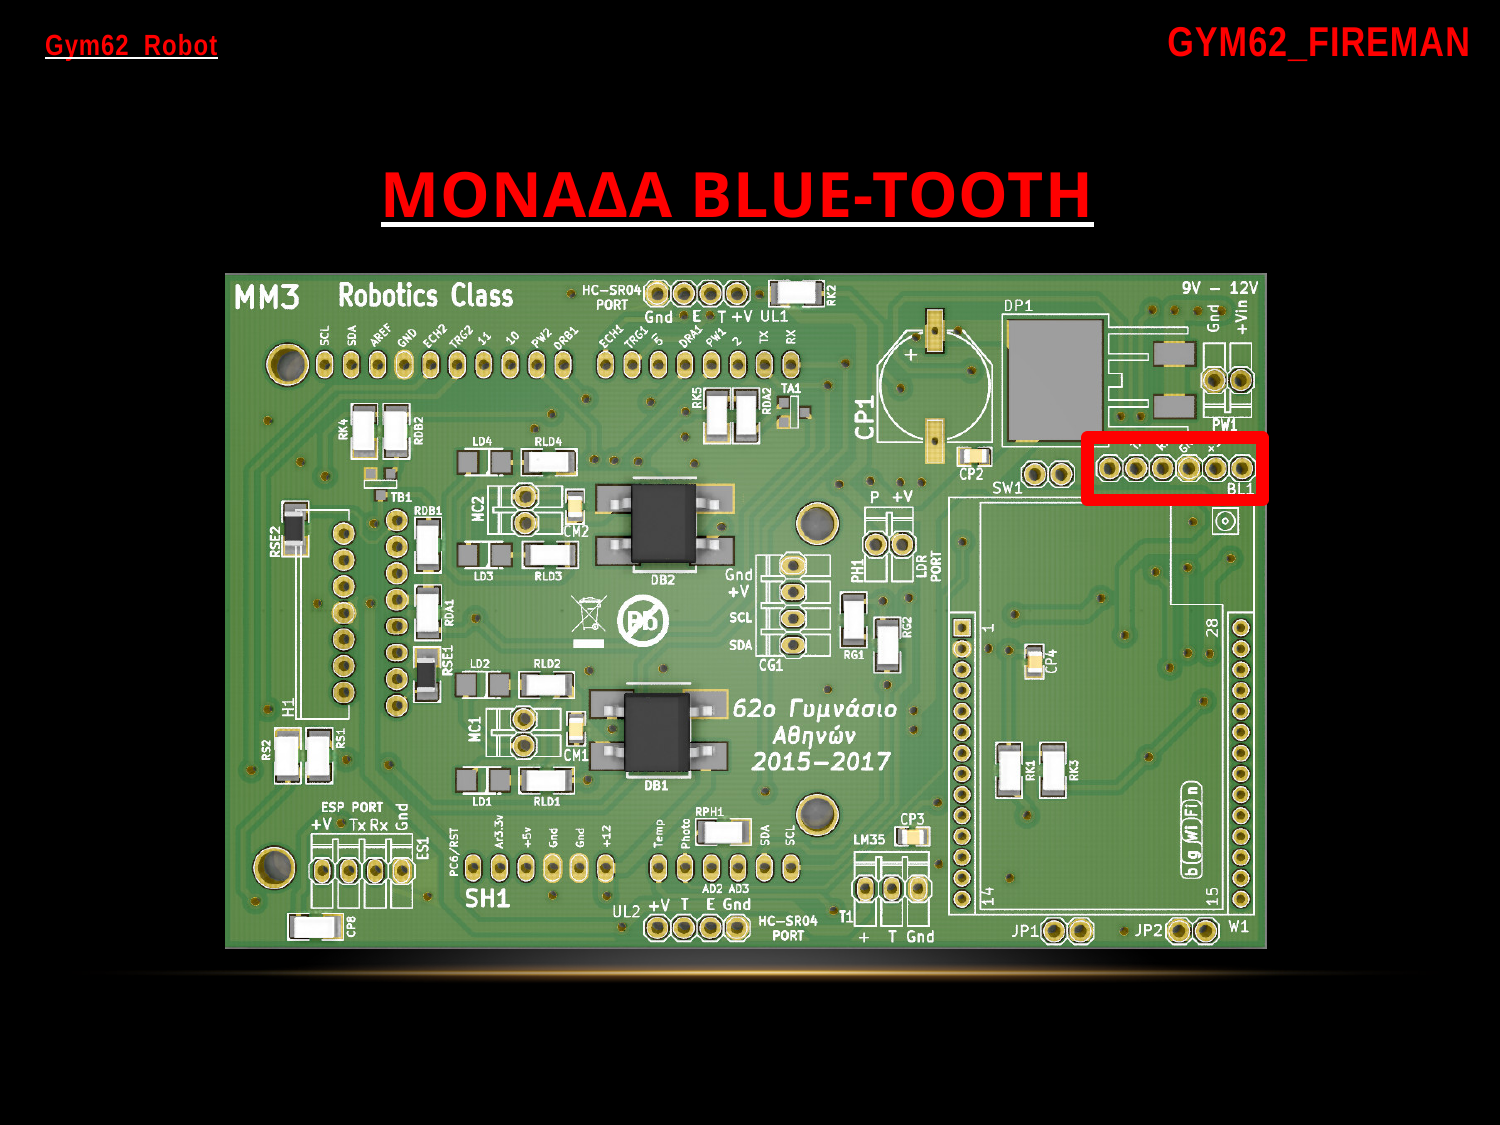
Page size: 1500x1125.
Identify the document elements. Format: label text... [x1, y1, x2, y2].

text_box Gym62_Robot [24, 6, 238, 69]
text_box Gym62_FireMan [1143, 9, 1494, 73]
text_box Μοναδα blue-tooth [87, 49, 1388, 238]
picture [0, 0, 1500, 1125]
